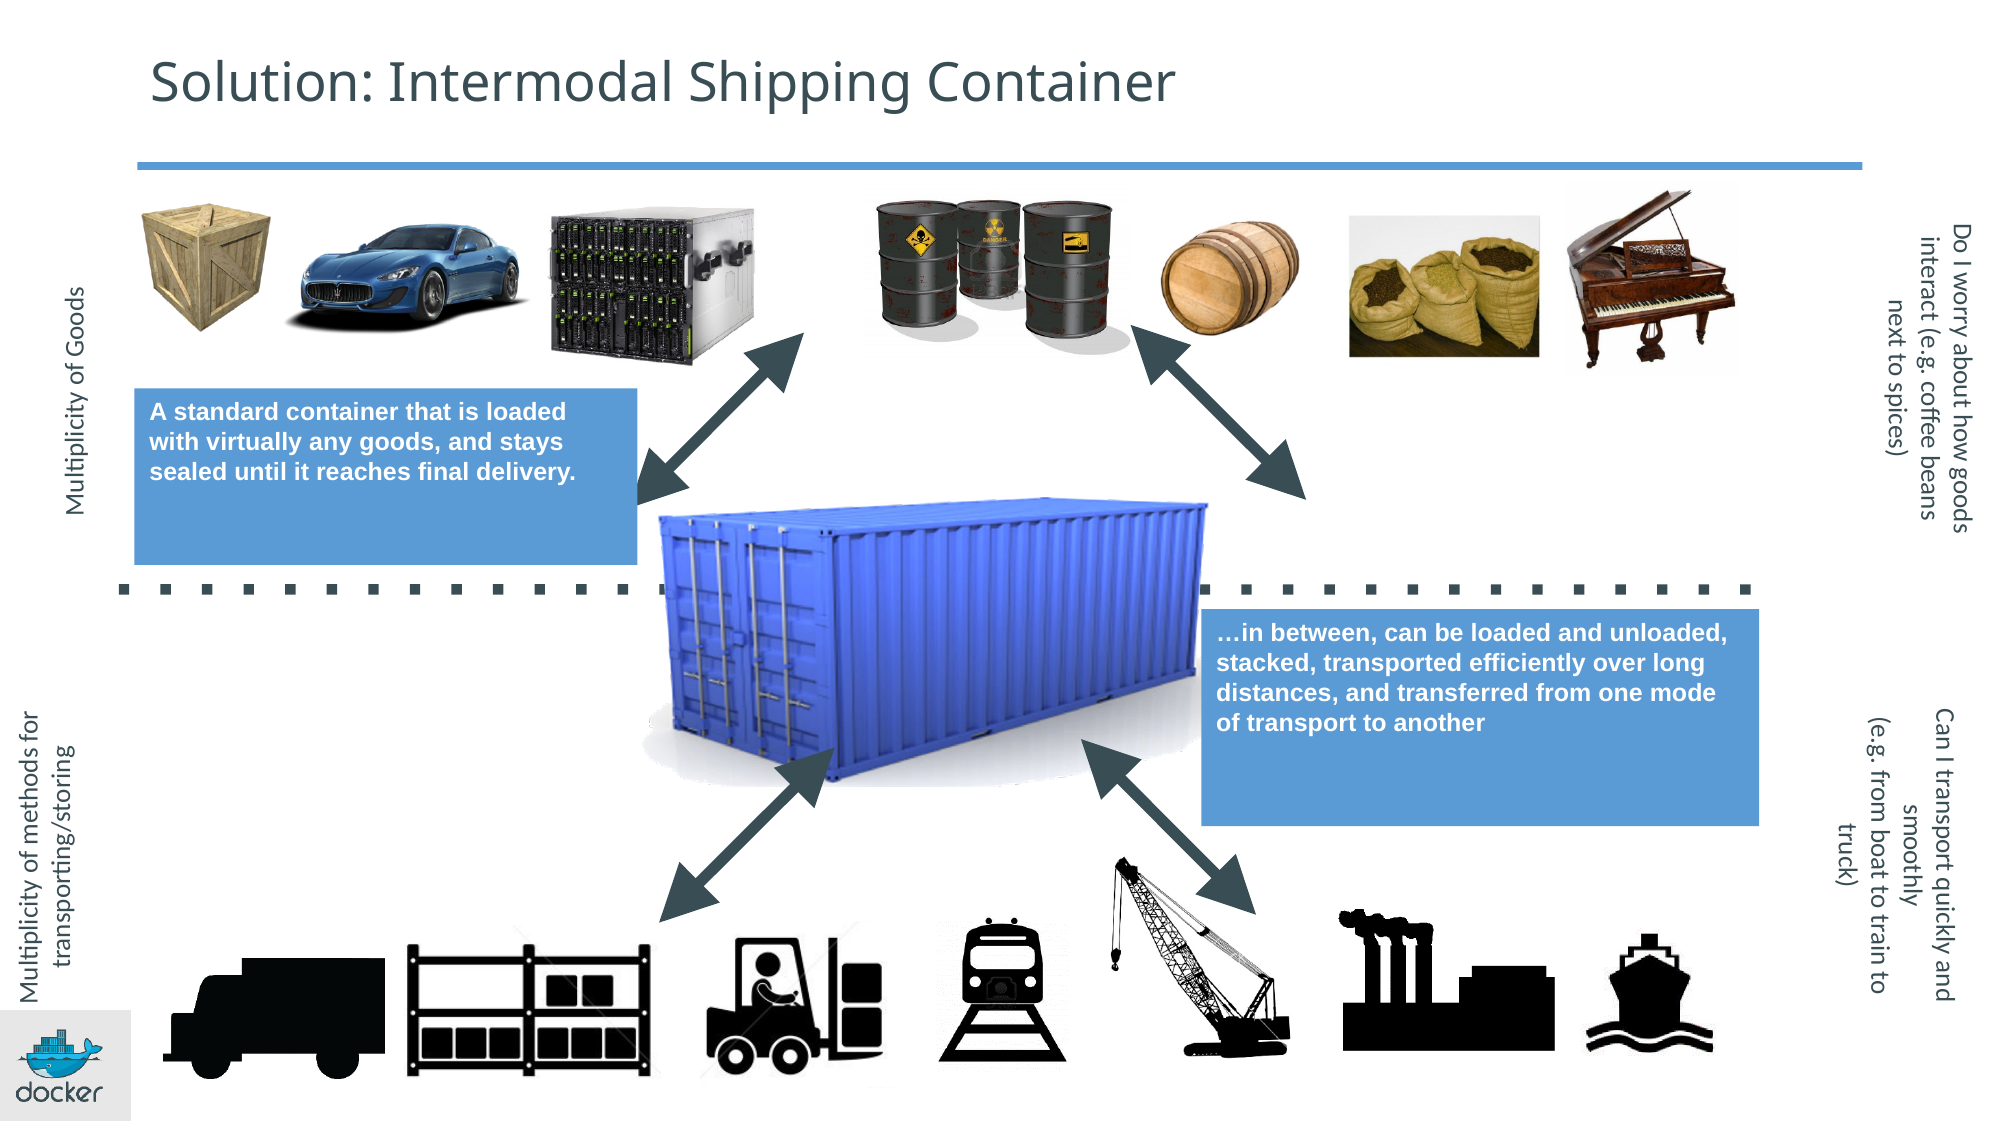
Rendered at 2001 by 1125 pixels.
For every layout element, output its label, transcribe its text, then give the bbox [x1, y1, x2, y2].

picture [864, 180, 1133, 359]
picture [1141, 203, 1320, 352]
picture [141, 203, 271, 332]
title Solution: Intermodal Shipping Container [135, 29, 1861, 139]
picture [934, 915, 1071, 1072]
picture [275, 180, 535, 347]
picture [163, 958, 385, 1079]
text_box Multiplicity of Goods [49, 222, 110, 581]
picture [389, 925, 661, 1084]
text_box Can I transport quickly and smoothly (e.g. from boat to train to truck) [1774, 676, 1972, 1036]
text_box Do I worry about how goods interact (e.g. coffee beans next to spices) [1791, 199, 1989, 559]
text_box A standard container that is loaded with virtually any goods, and stays sealed until it reaches final delivery. [134, 388, 638, 565]
text_box …in between, can be loaded and unloaded, stacked, transported efficiently over long distances, and transferred from one mode of transport to another [1201, 609, 1760, 827]
text_box Multiplicity of methods for transporting/storing [3, 678, 155, 1037]
picture [1339, 181, 1549, 391]
picture [1580, 925, 1719, 1063]
picture [1098, 850, 1302, 1064]
picture [541, 202, 758, 369]
picture [642, 497, 1256, 787]
picture [0, 1010, 131, 1121]
picture [700, 921, 909, 1088]
picture [1338, 909, 1559, 1051]
picture [1563, 182, 1738, 377]
